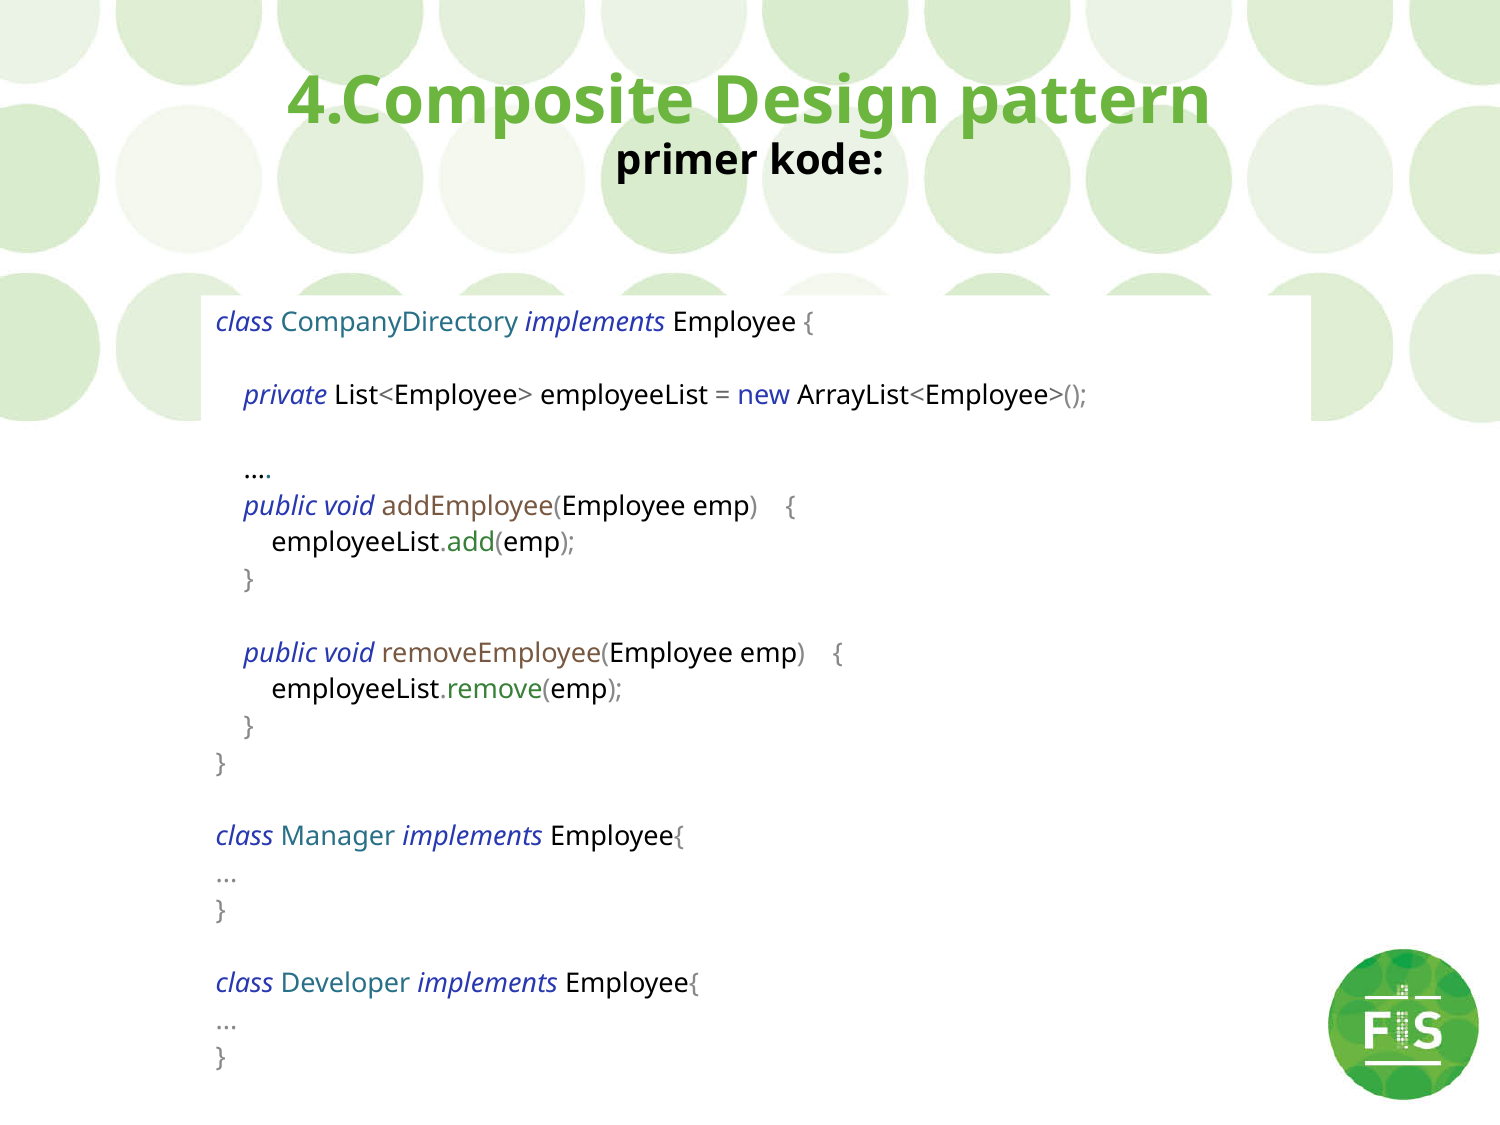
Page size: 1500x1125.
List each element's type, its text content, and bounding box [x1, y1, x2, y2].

text_box class CompanyDirectory implements Employee { private List<Employee> employeeList = new ArrayList<Employee>(); …. public void addEmployee(Employee emp) { employeeList.add(emp); } public void removeEmployee(Employee emp) { employeeList.remove(emp); } } class Manager implements Employee{ ... } class Developer implements Employee{ ... } [200, 295, 1312, 1036]
picture [0, 0, 1500, 1125]
title 4.Composite Design pattern primer kode: [75, 59, 1425, 233]
